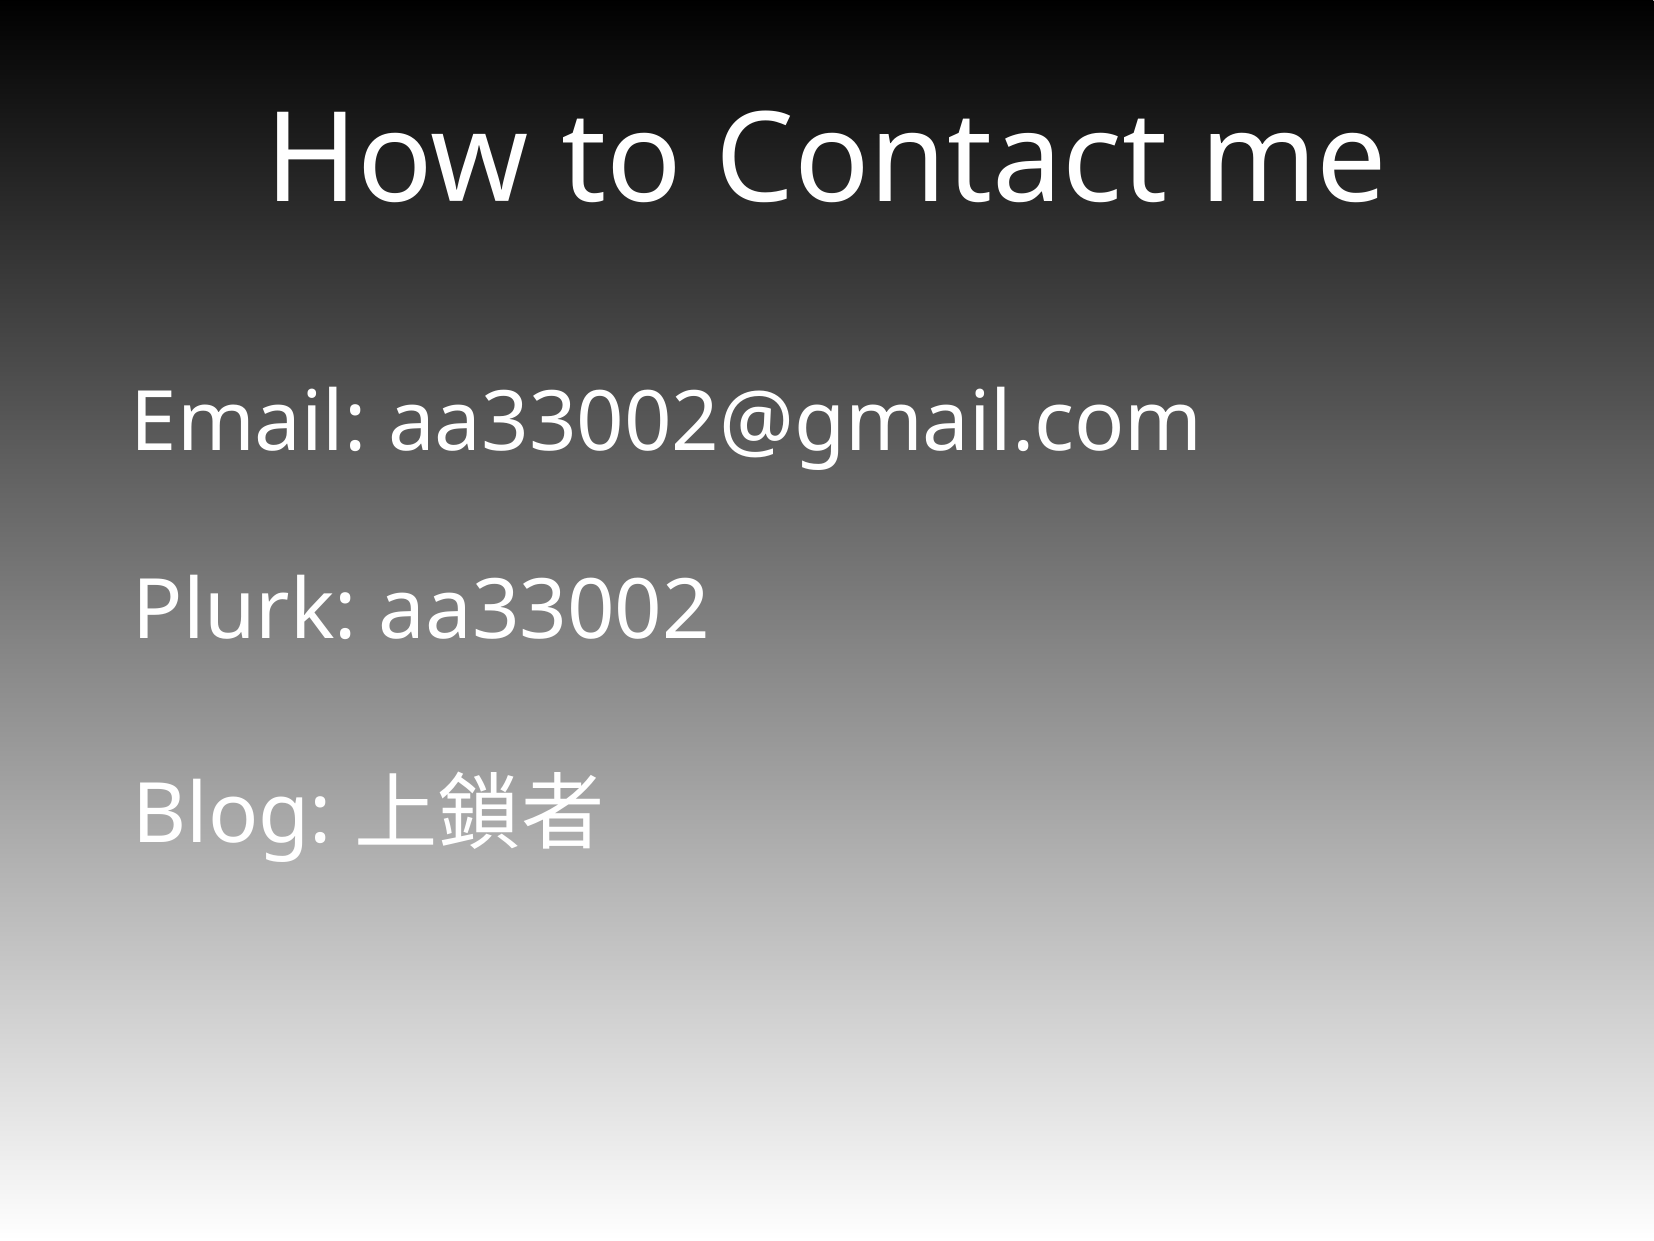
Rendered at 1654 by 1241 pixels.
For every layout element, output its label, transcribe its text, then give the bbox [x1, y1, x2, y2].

text_box Blog:上鎖者 [118, 738, 625, 846]
text_box Plurk: aa33002 [118, 542, 733, 650]
text_box Email: aa33002@gmail.com [115, 354, 1148, 462]
title How to Contact me [82, 56, 1571, 250]
